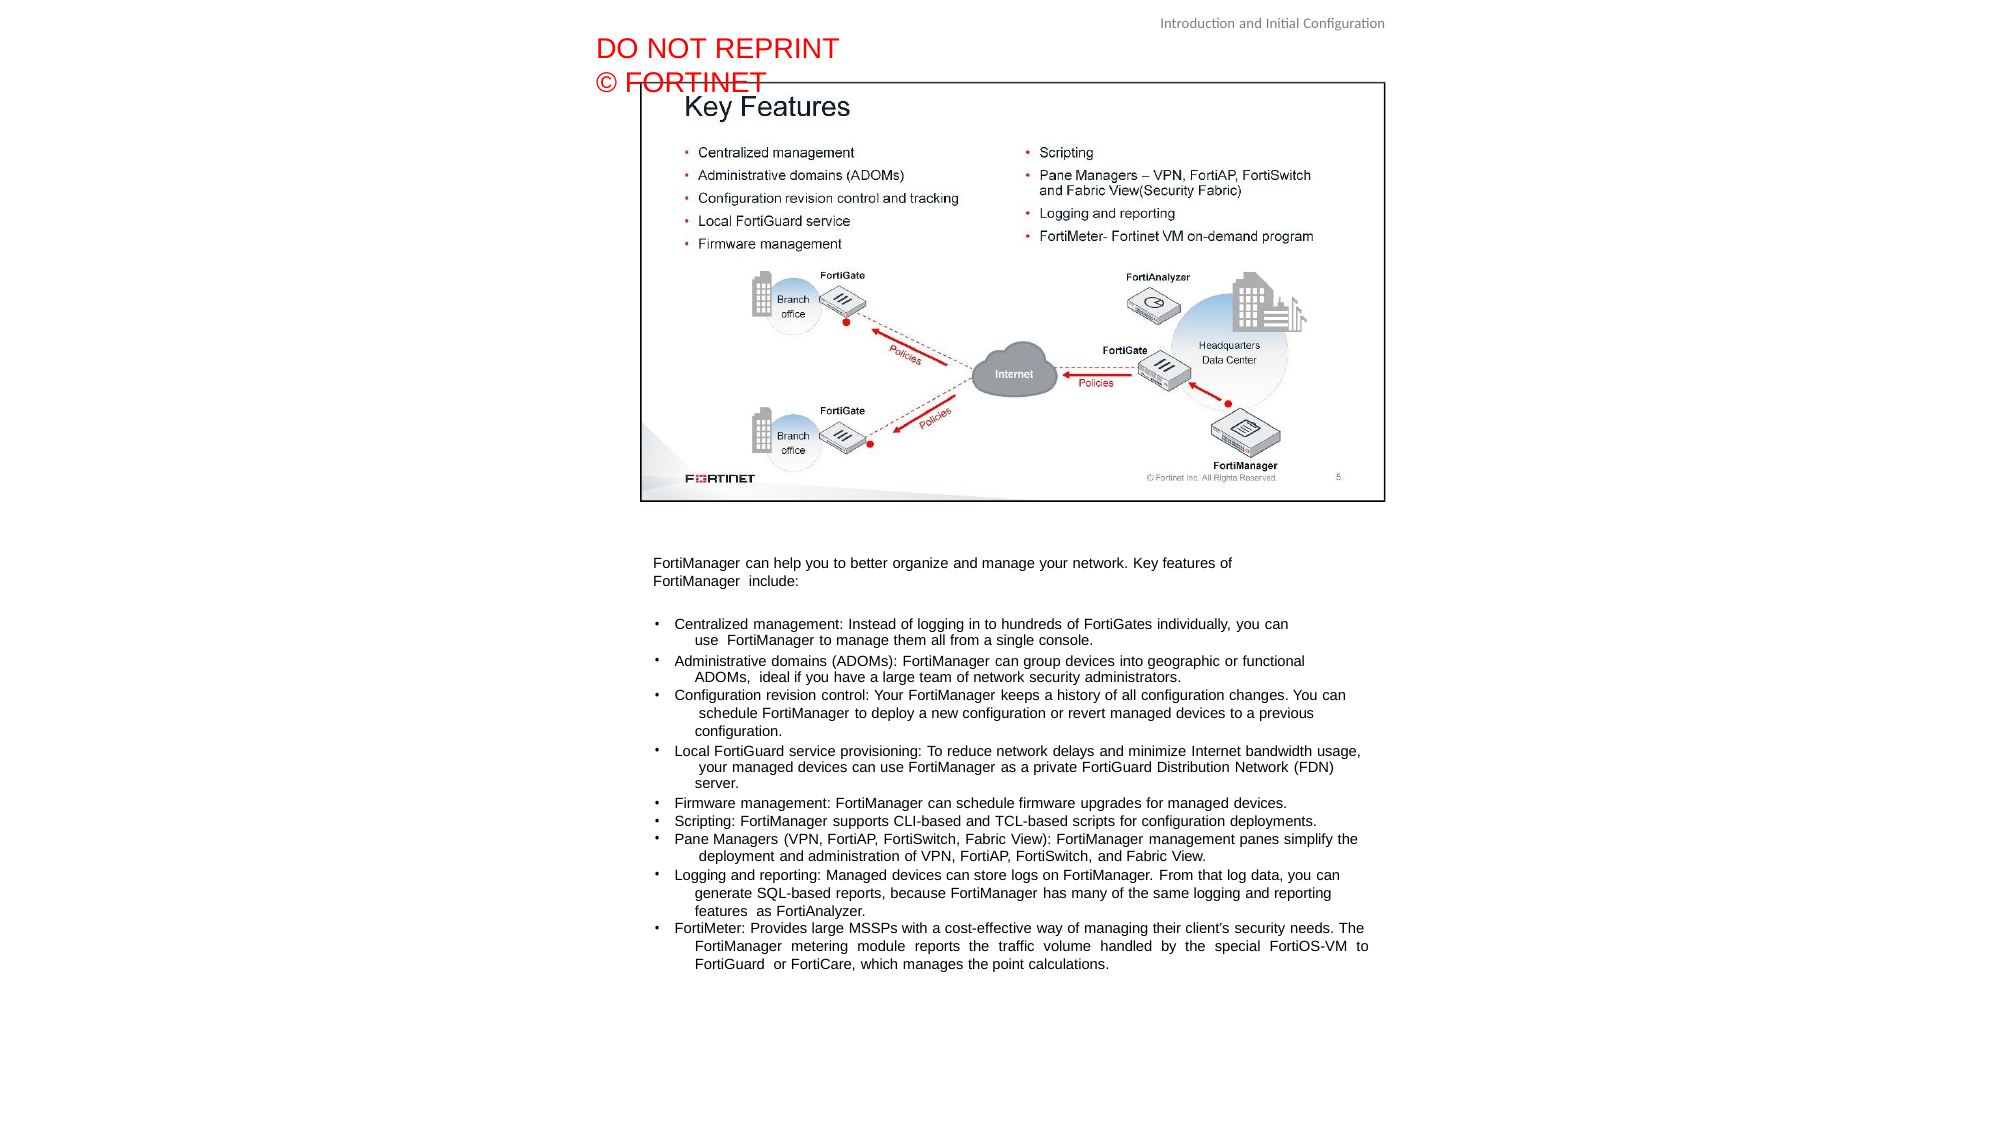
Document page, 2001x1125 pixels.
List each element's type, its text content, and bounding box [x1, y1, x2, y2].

text_box [640, 81, 1386, 502]
text_box DO NOT REPRINT © FORTINET [594, 28, 841, 98]
text_box FortiManager can help you to better organize and manage your network. Key features of FortiManager include: Centralized management: Instead of logging in to hundreds of FortiGates individually, you can use FortiManager to manage them all from a single console. Administrative domains (ADOMs): FortiManager can group devices into geographic or functional ADOMs, ideal if you have a large team of network security administrators. Configuration revision control: Your FortiManager keeps a history of all configuration changes. You can schedule FortiManager to deploy a new configuration or revert managed devices to a previous configuration. Local FortiGuard service provisioning: To reduce network delays and minimize Internet bandwidth usage, your managed devices can use FortiManager as a private FortiGuard Distribution Network (FDN) server. Firmware management: FortiManager can schedule firmware upgrades for managed devices. Scripting: FortiManager supports CLI-based and TCL-based scripts for configuration deployments. Pane Managers (VPN, FortiAP, FortiSwitch, Fabric View): FortiManager management panes simplify the deployment and administration of VPN, FortiAP, FortiSwitch, and Fabric View. Logging and reporting: Managed devices can store logs on FortiManager. From that log data, you can generate SQL-based reports, because FortiManager has many of the same logging and reporting features as FortiAnalyzer. FortiMeter: Provides large MSSPs with a cost-effective way of managing their client’s security needs. The FortiManager metering module reports the traffic volume handled by the special FortiOS-VM to FortiGuard or FortiCare, which manages the point calculations. [651, 552, 1370, 986]
text_box Introduction and Initial Configuration [1158, 11, 1386, 32]
picture [642, 92, 1345, 500]
